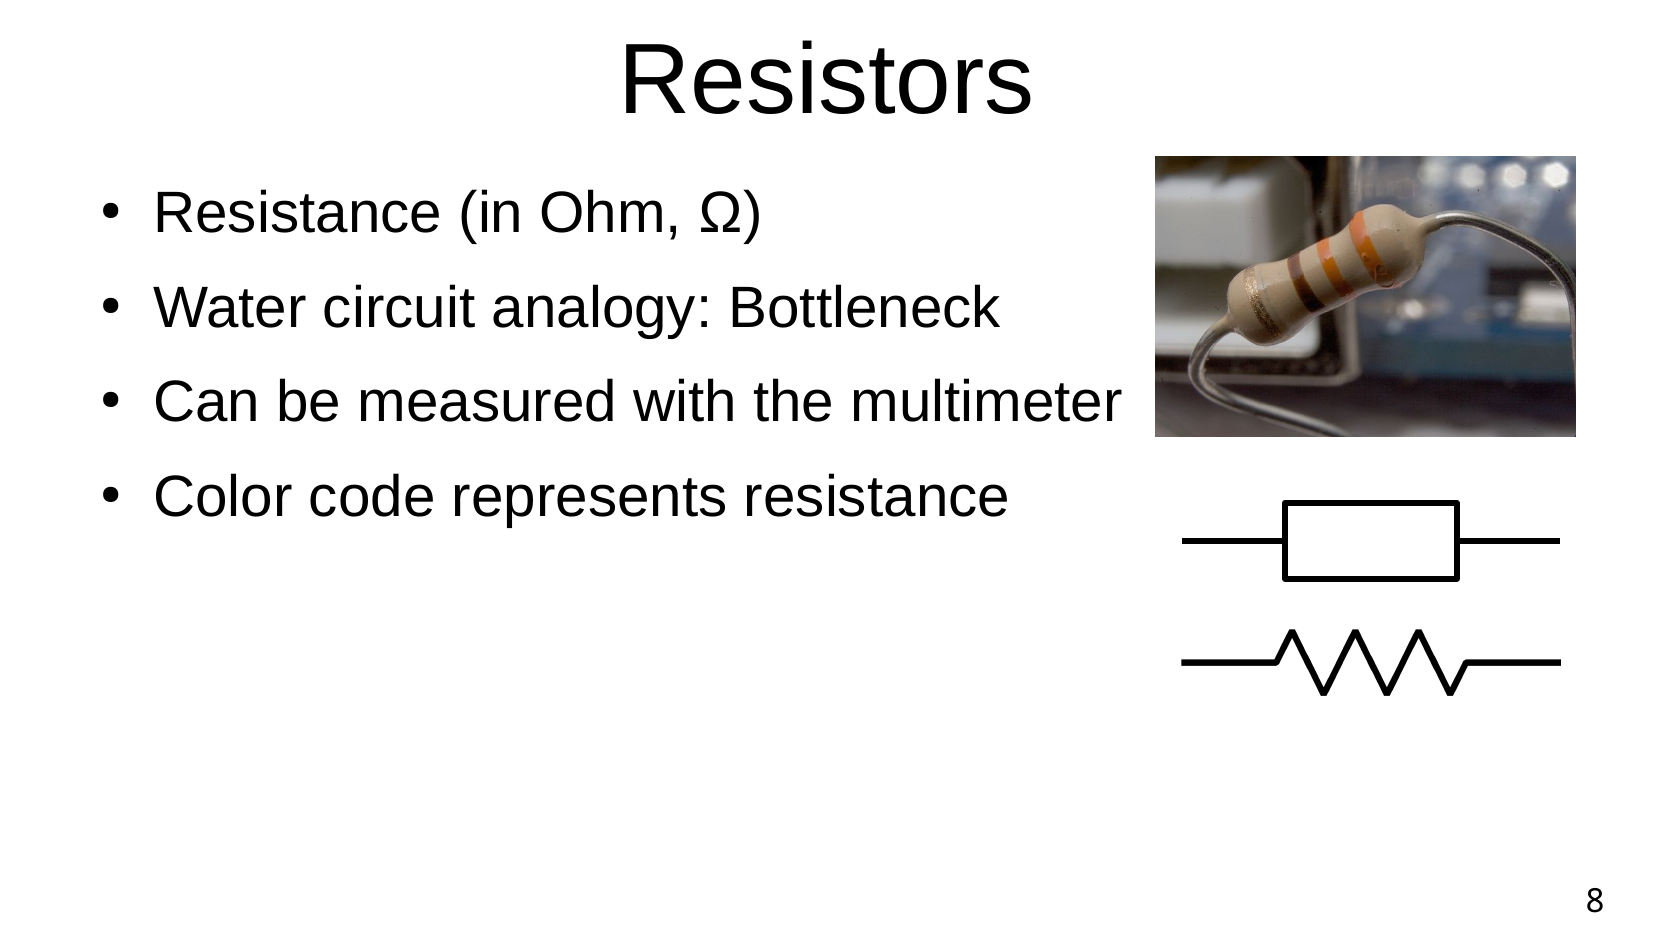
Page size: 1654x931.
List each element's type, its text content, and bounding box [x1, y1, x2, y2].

list Resistance (in Ohm, Ω) Water circuit analogy: Bottleneck Can be measured with the multimeter Color code represents resistance [82, 180, 1141, 811]
picture [1155, 156, 1576, 437]
title Resistors [82, 1, 1571, 157]
text_box [1284, 502, 1457, 567]
picture [1118, 567, 1624, 758]
